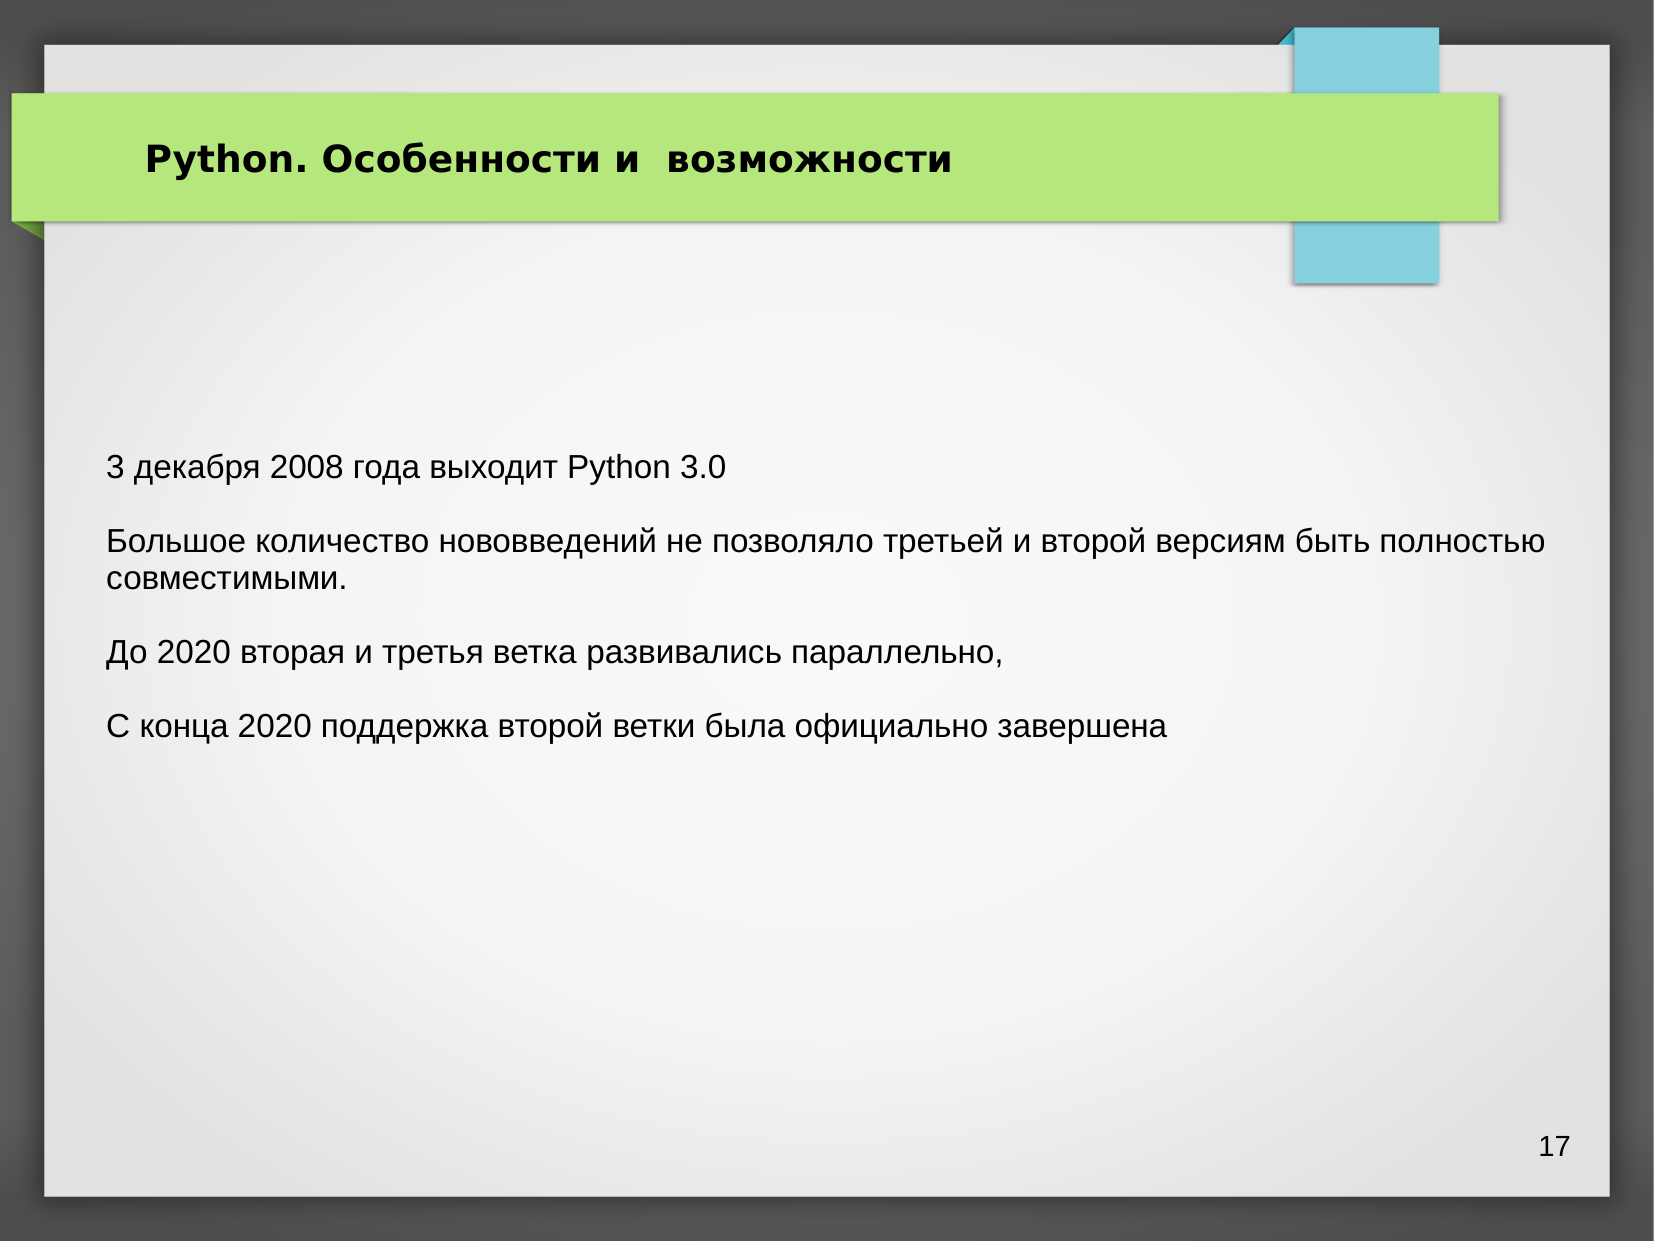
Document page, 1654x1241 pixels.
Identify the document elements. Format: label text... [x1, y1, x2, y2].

text_box 3 декабря 2008 года выходит Python 3.0 Большое количество нововведений не позволяло третьей и второй версиям быть полностью совместимыми. До 2020 вторая и третья ветка развивались параллельно, С конца 2020 поддержка второй ветки была официально завершена [106, 342, 1583, 851]
text_box Python. Особенности и возможности [129, 129, 969, 189]
picture [0, 0, 1654, 1241]
